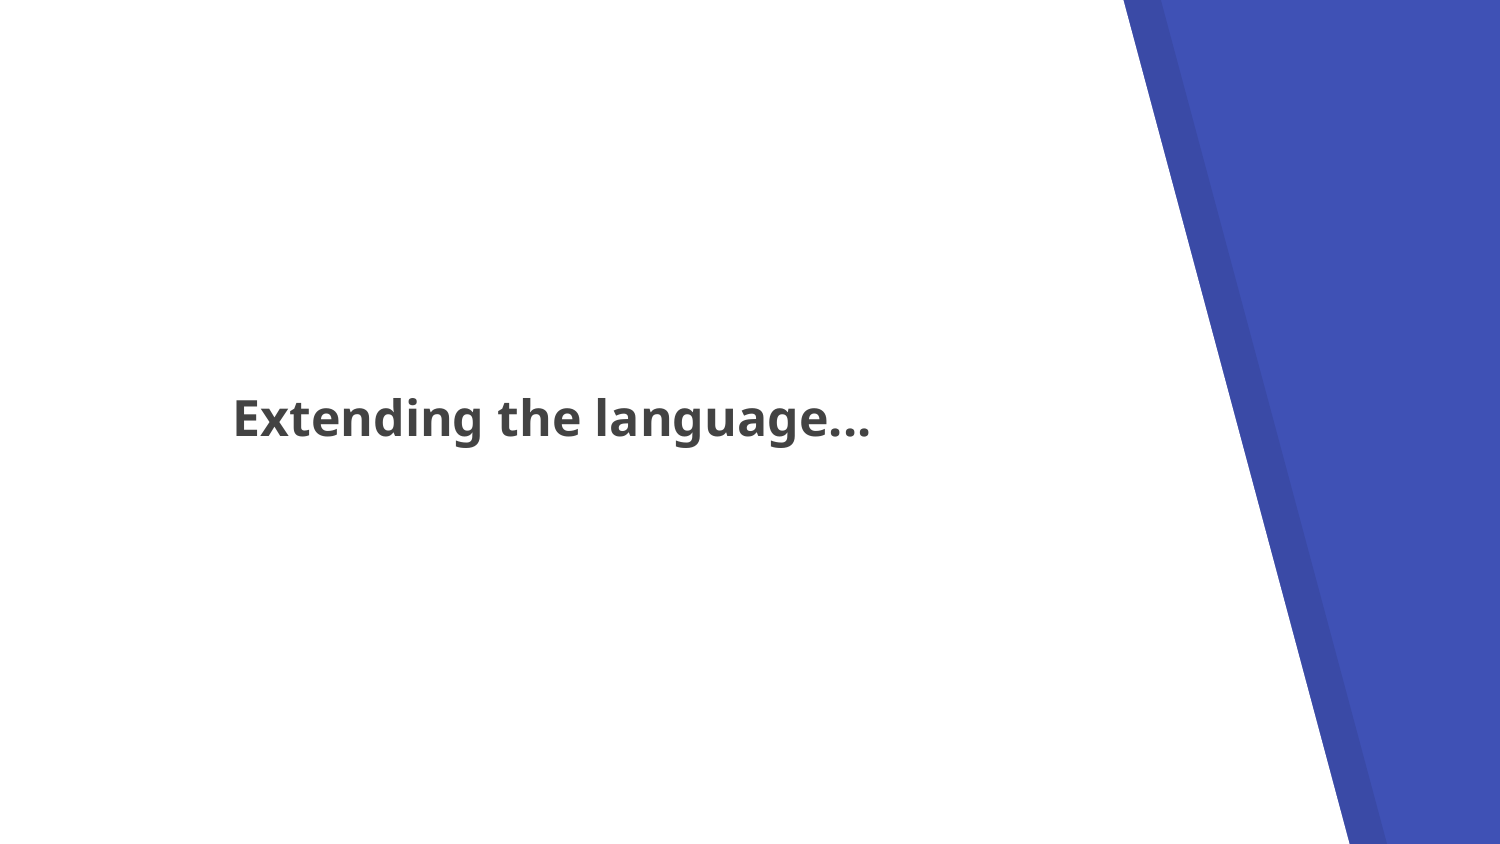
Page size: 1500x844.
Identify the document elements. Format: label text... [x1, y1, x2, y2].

title Extending the language... [217, 382, 1091, 462]
